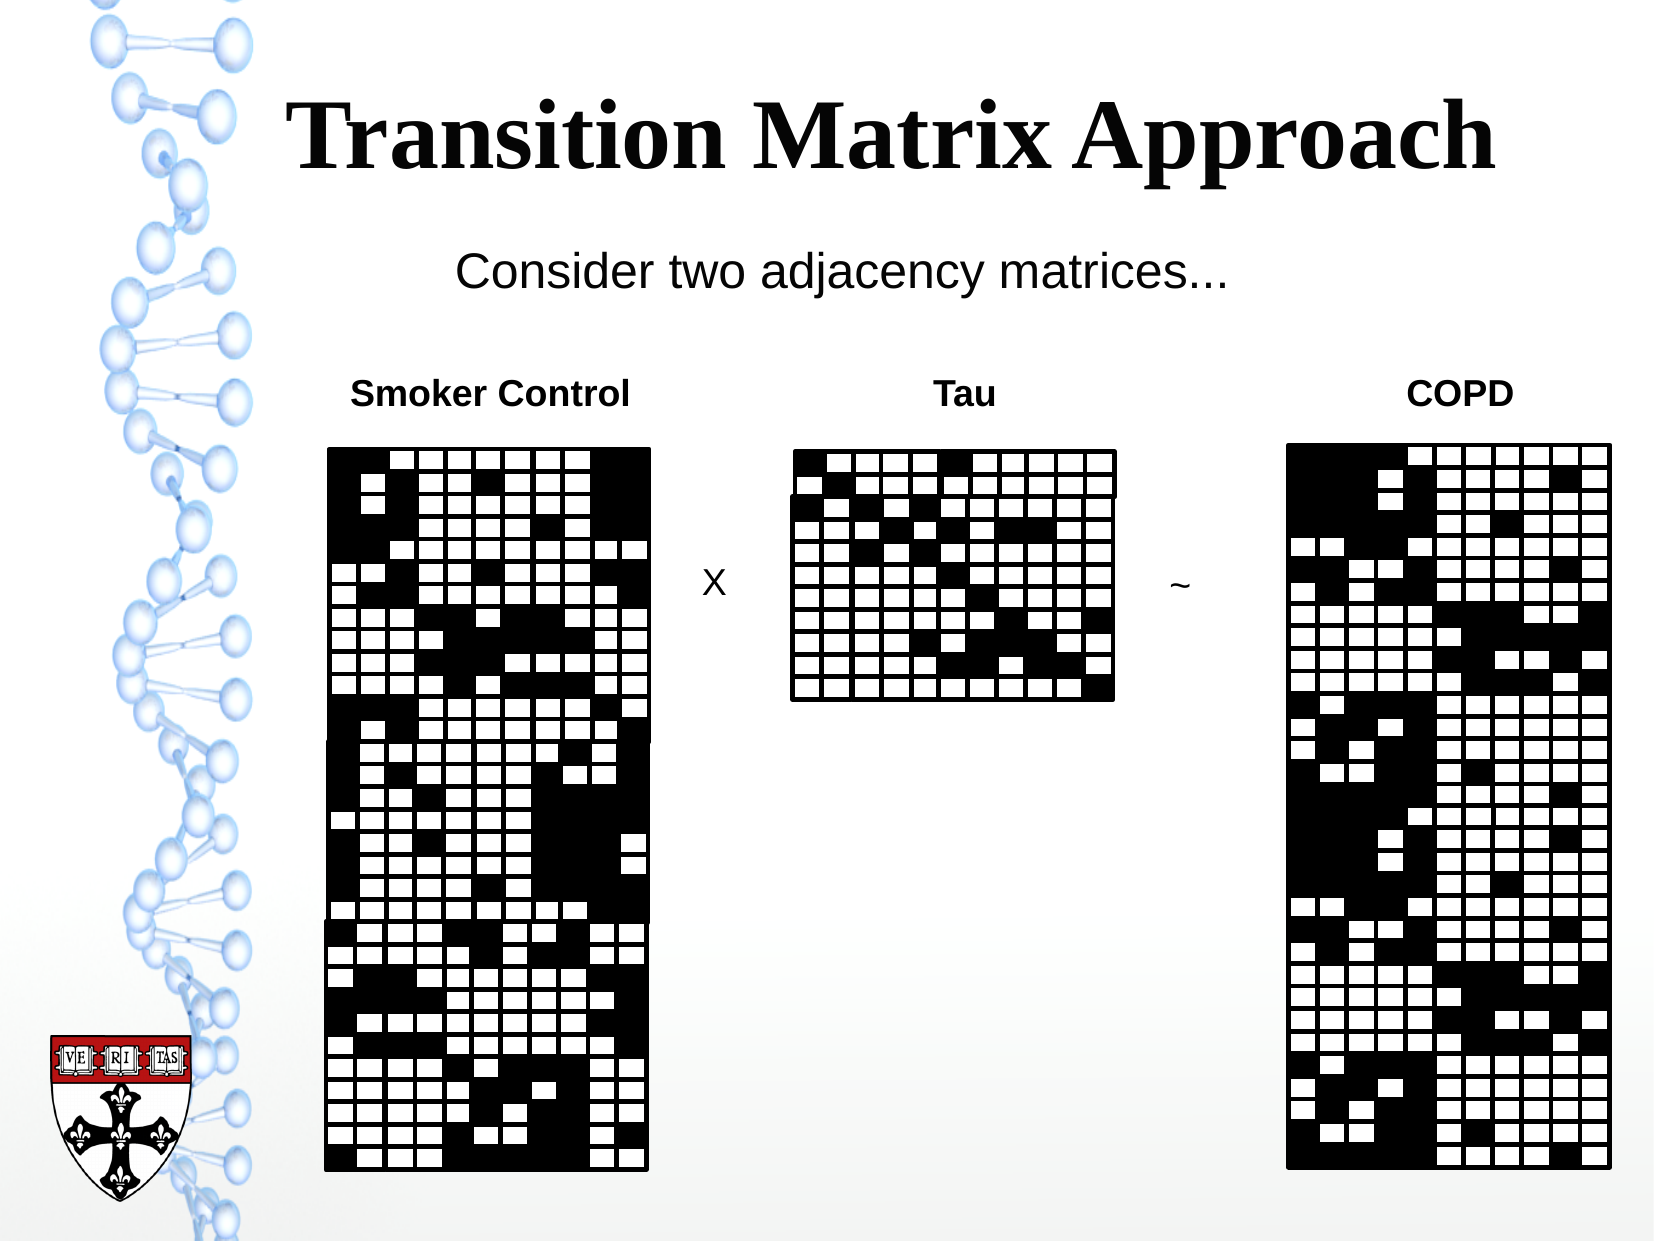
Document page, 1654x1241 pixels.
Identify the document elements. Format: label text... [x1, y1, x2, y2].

text_box [325, 449, 649, 1170]
list Consider two adjacency matrices... [383, 242, 1280, 366]
text_box [792, 451, 1115, 700]
text_box X [687, 553, 742, 611]
text_box [1288, 445, 1610, 1168]
text_box ~ [1154, 557, 1207, 615]
title Transition Matrix Approach [147, 31, 1636, 239]
text_box COPD [1391, 365, 1530, 423]
picture [0, 0, 1654, 1241]
text_box Tau [918, 365, 1012, 422]
text_box Smoker Control [335, 365, 647, 423]
